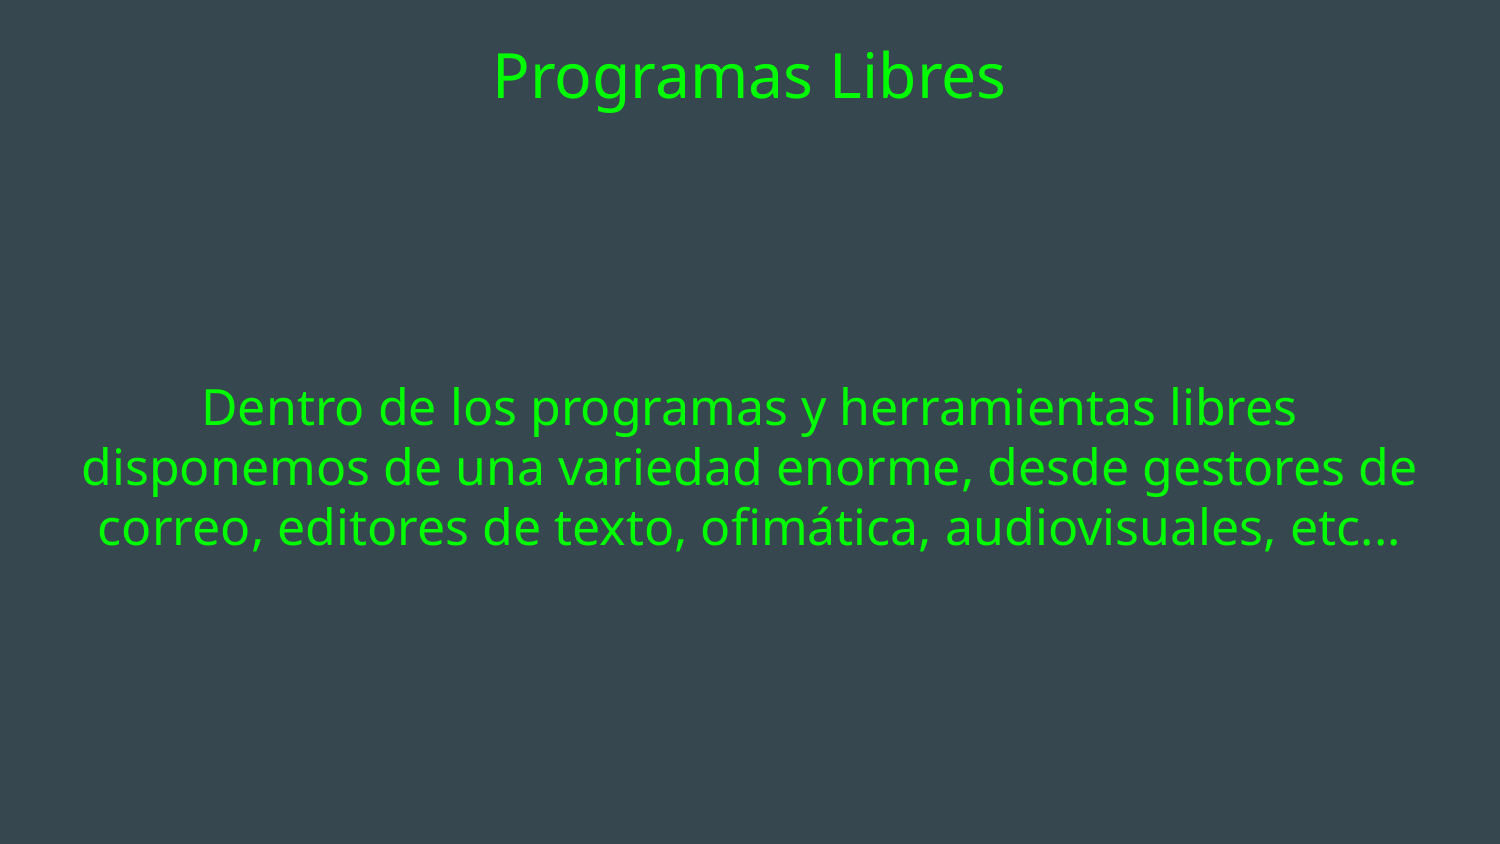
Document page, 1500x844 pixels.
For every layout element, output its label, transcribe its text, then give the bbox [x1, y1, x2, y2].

list Dentro de los programas y herramientas libres disponemos de una variedad enorme, desde gestores de correo, editores de texto, ofimática, audiovisuales, etc... [51, 192, 1449, 739]
title Programas Libres [51, 21, 1449, 130]
